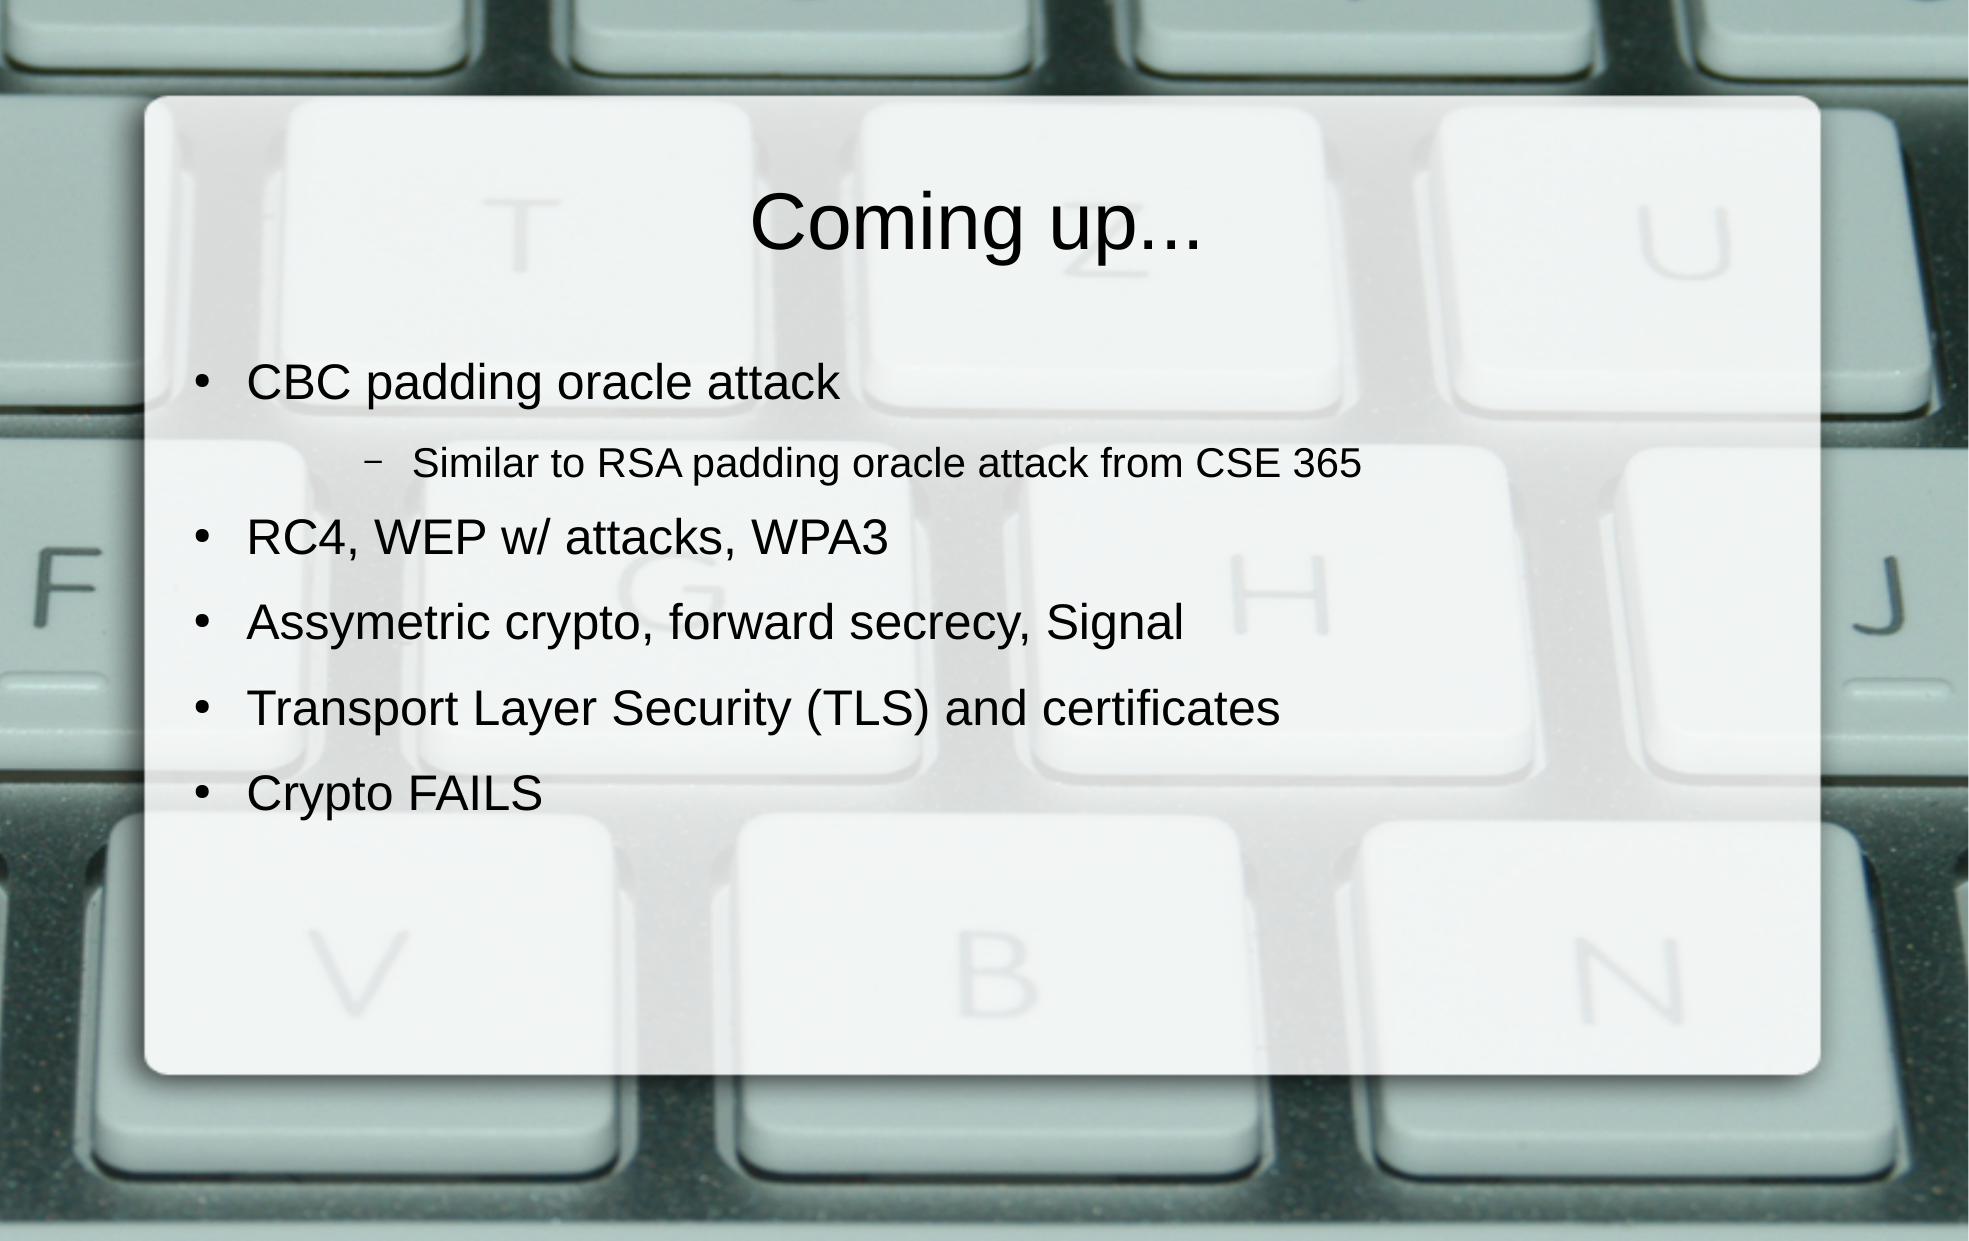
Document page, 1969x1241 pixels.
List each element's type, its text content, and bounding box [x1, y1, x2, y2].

picture [0, 0, 1969, 1241]
title Coming up... [161, 117, 1793, 325]
list CBC padding oracle attack Similar to RSA padding oracle attack from CSE 365 RC4, WEP w/ attacks, WPA3 Assymetric crypto, forward secrecy, Signal Transport Layer Security (TLS) and certificates Crypto FAILS [175, 354, 1793, 1074]
